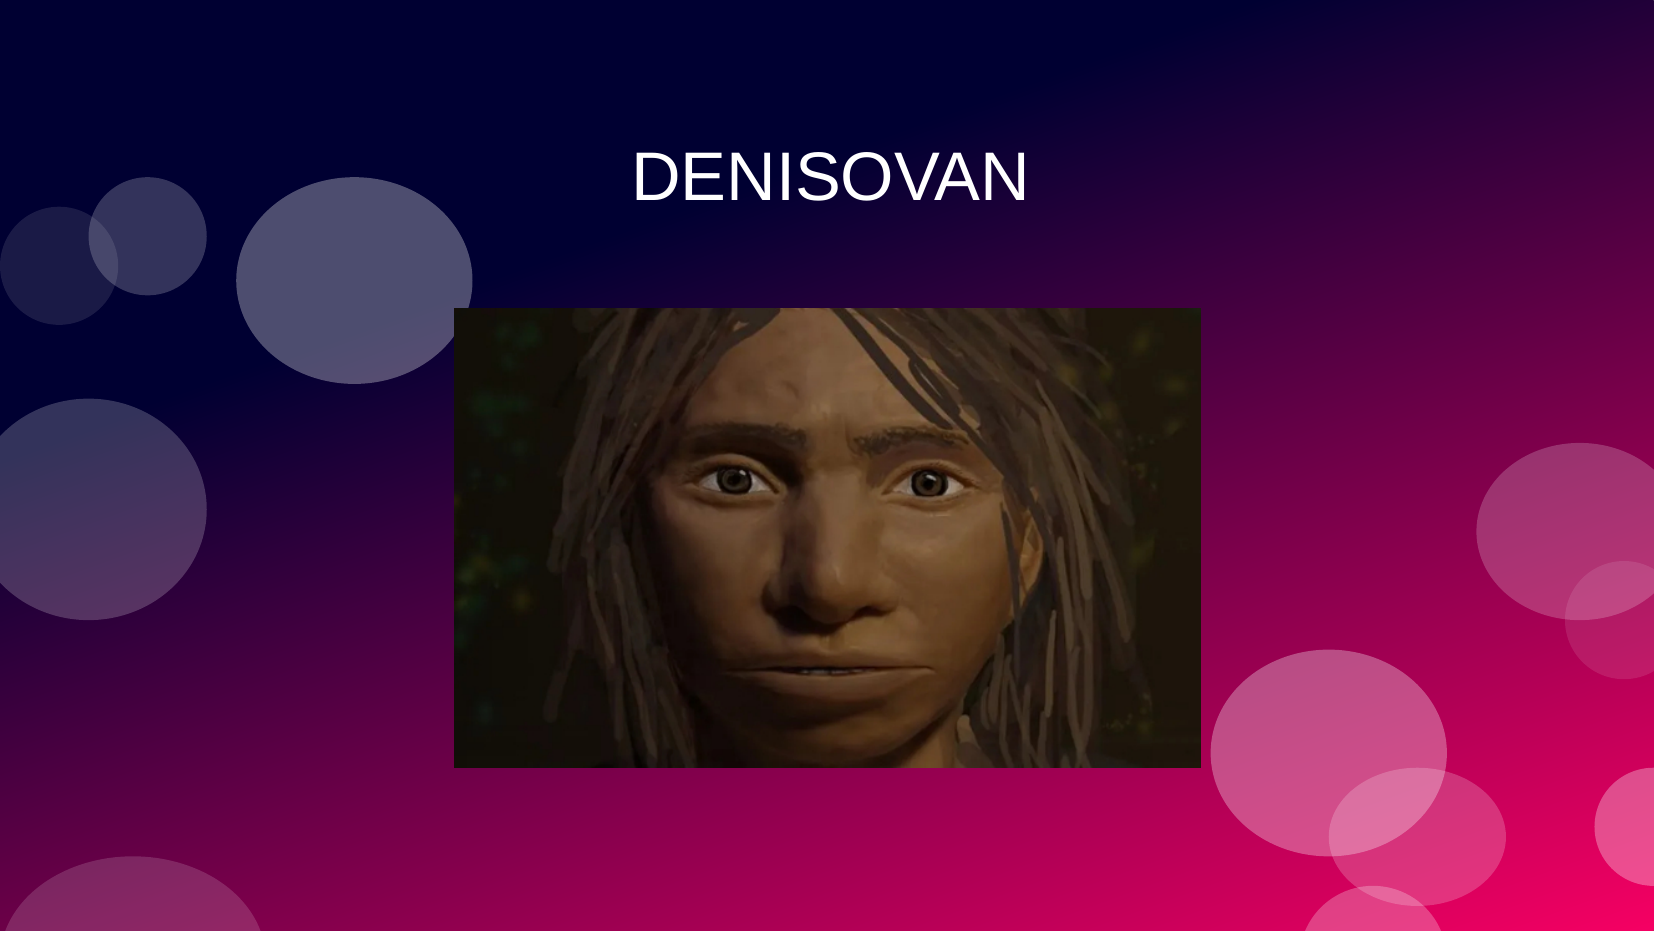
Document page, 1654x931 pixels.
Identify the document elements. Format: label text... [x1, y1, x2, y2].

title DENISOVAN [86, 23, 1576, 638]
picture [454, 308, 1201, 768]
